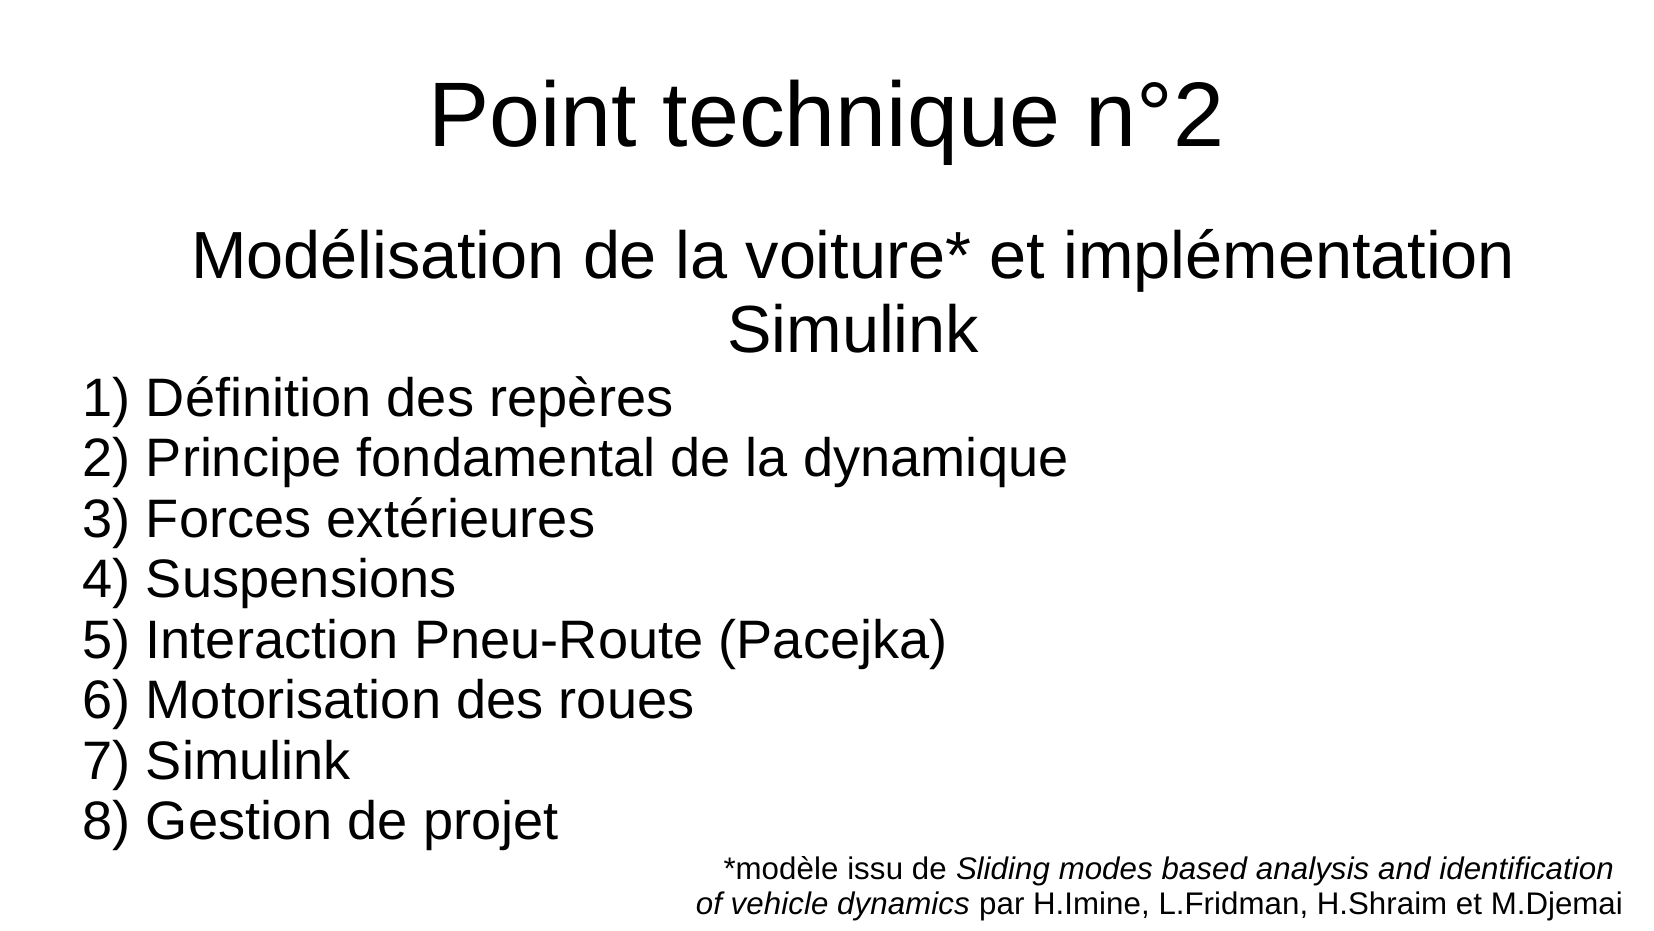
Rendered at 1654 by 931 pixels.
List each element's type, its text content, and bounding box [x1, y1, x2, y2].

subtitle Modélisation de la voiture* et implémentation Simulink 1) Définition des repères 2) Principe fondamental de la dynamique 3) Forces extérieures 4) Suspensions 5) Interaction Pneu-Route (Pacejka) 6) Motorisation des roues 7) Simulink 8) Gestion de projet *modèle issu de Sliding modes based analysis and identification of vehicle dynamics par H.Imine, L.Fridman, H.Shraim et M.Djemai [82, 217, 1625, 931]
title Point technique n°2 [82, 37, 1571, 193]
